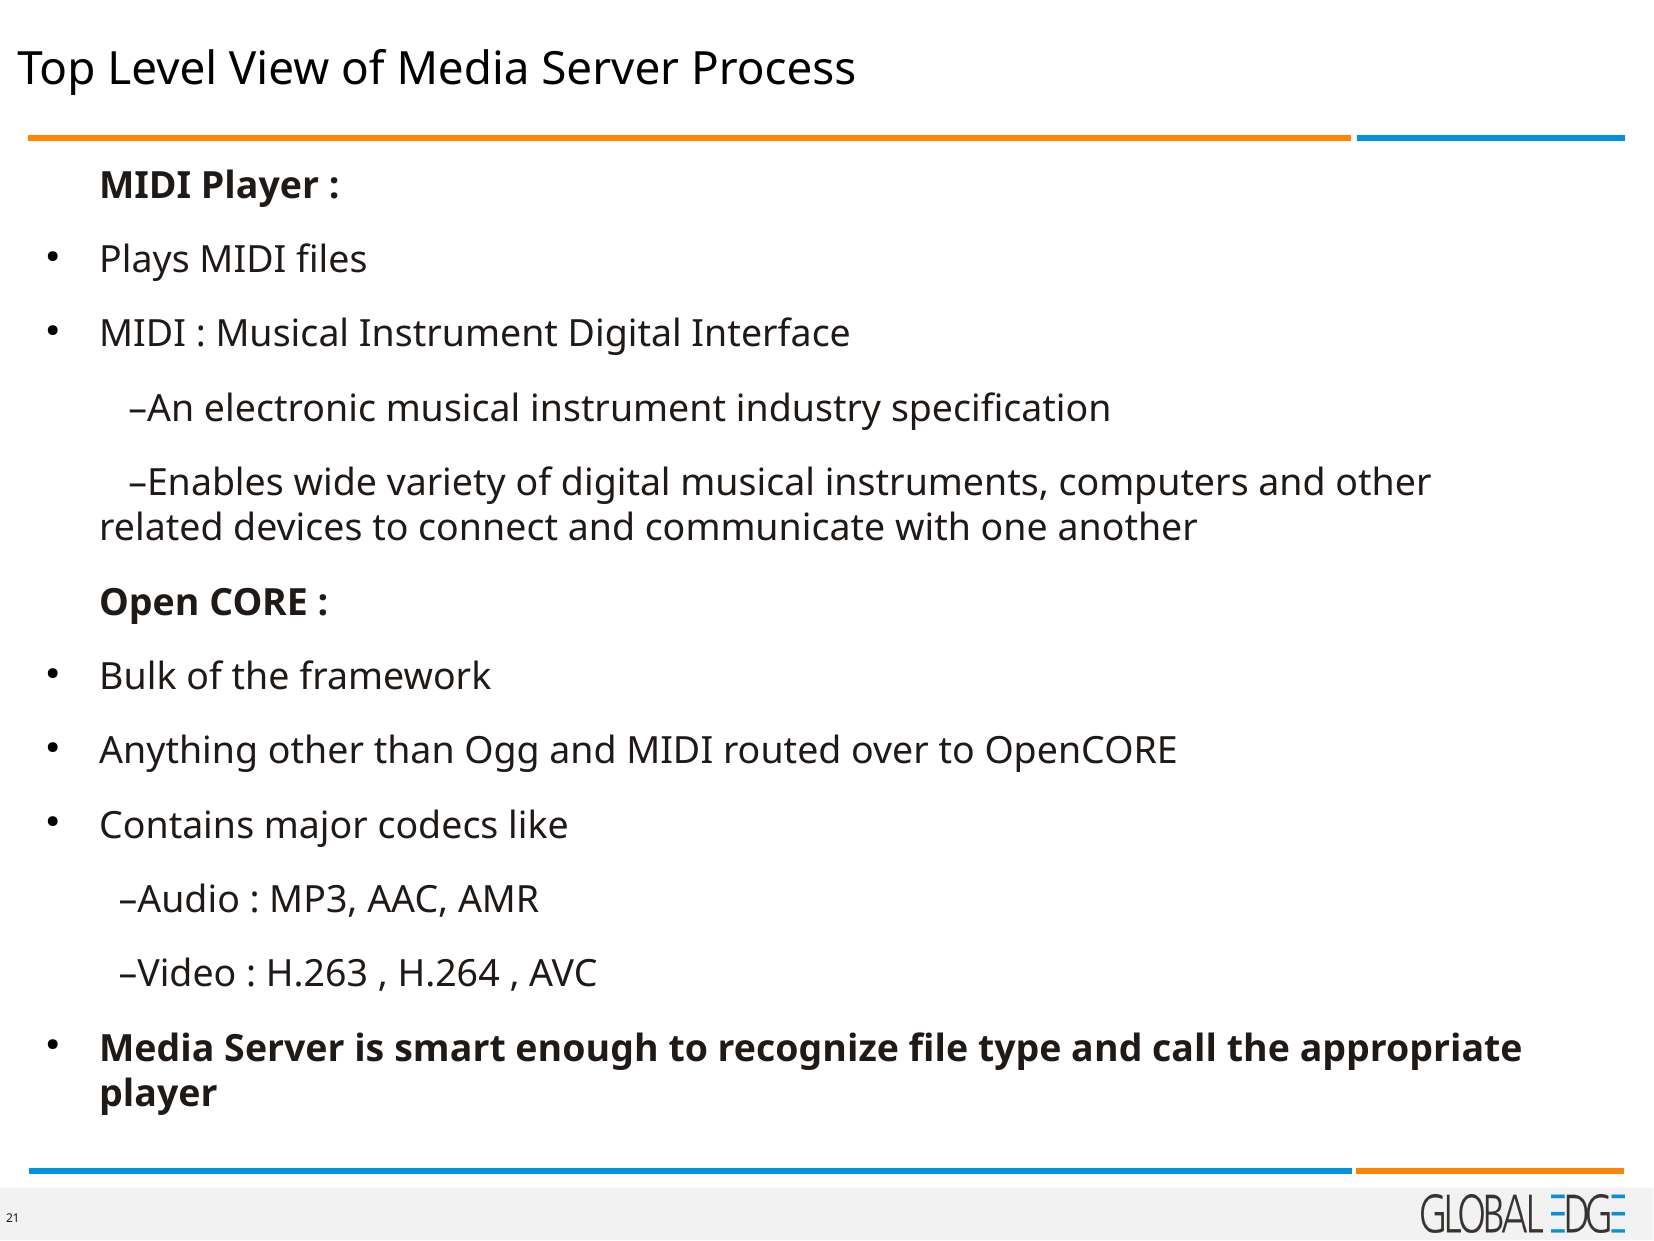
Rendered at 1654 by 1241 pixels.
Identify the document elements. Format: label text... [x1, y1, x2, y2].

picture [1421, 1194, 1625, 1233]
list MIDI Player : Plays MIDI files MIDI : Musical Instrument Digital Interface –An electronic musical instrument industry specification –Enables wide variety of digital musical instruments, computers and other related devices to connect and communicate with one another Open CORE : Bulk of the framework Anything other than Ogg and MIDI routed over to OpenCORE Contains major codecs like –Audio : MP3, AAC, AMR –Video : H.263 , H.264 , AVC Media Server is smart enough to recognize file type and call the appropriate player [28, 160, 1625, 1153]
title Top Level View of Media Server Process [17, 18, 1499, 115]
